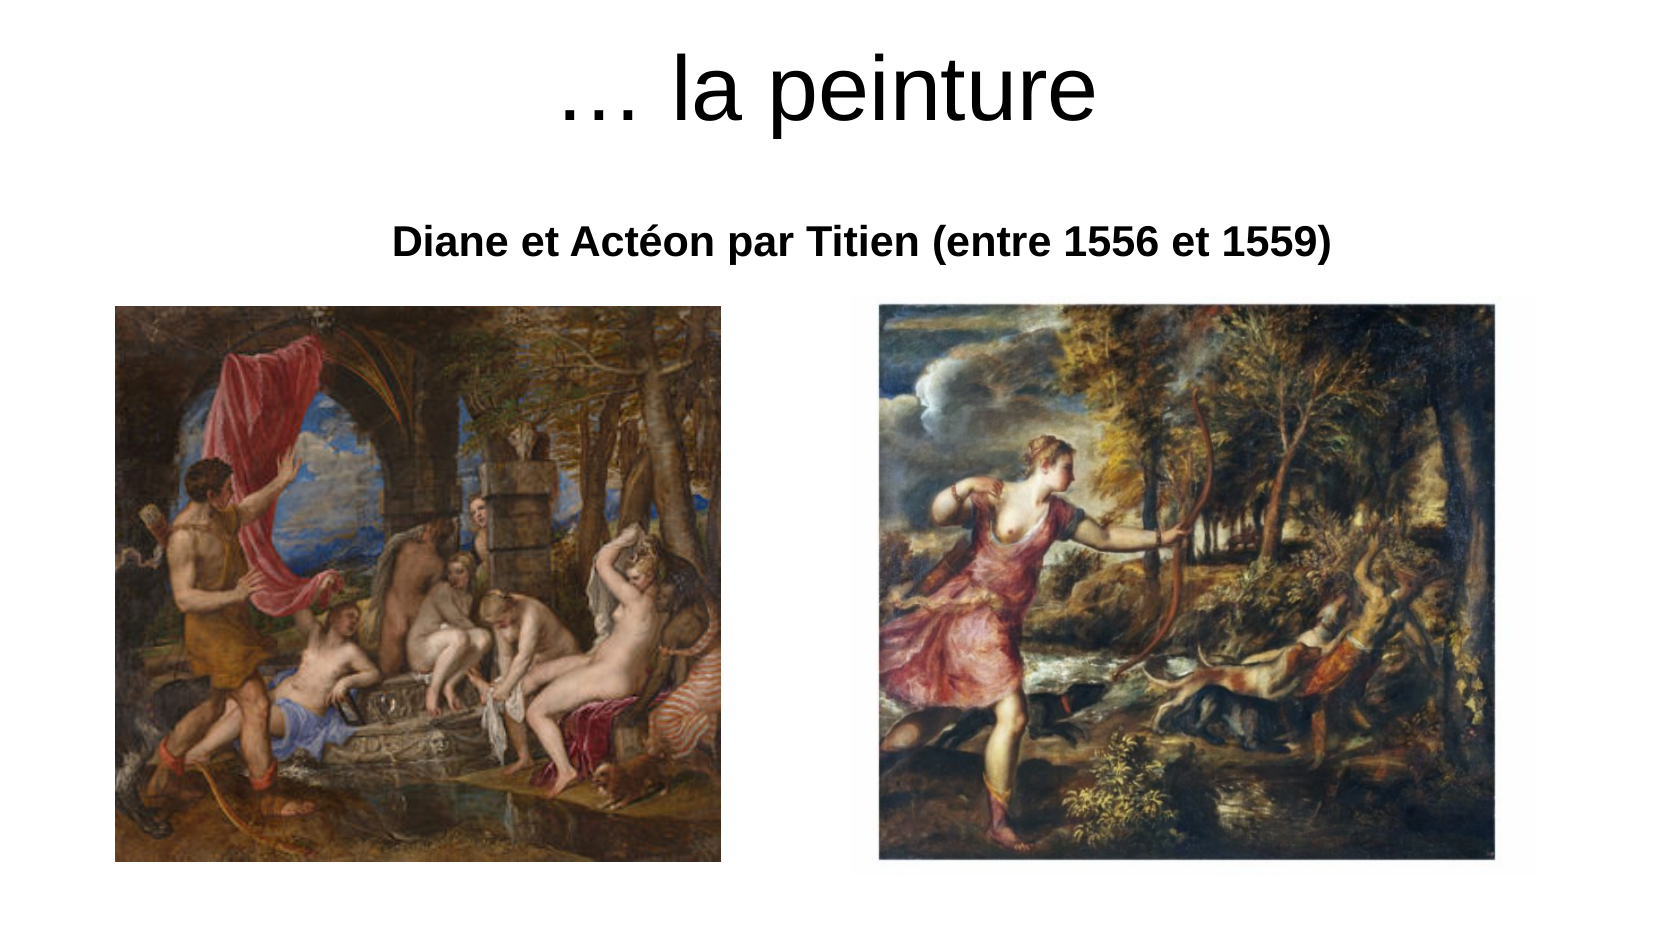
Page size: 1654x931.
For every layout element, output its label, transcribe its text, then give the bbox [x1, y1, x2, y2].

list Diane et Actéon par Titien (entre 1556 et 1559) [82, 217, 1571, 266]
picture [850, 295, 1536, 875]
title … la peinture [82, 37, 1571, 140]
picture [115, 306, 721, 862]
